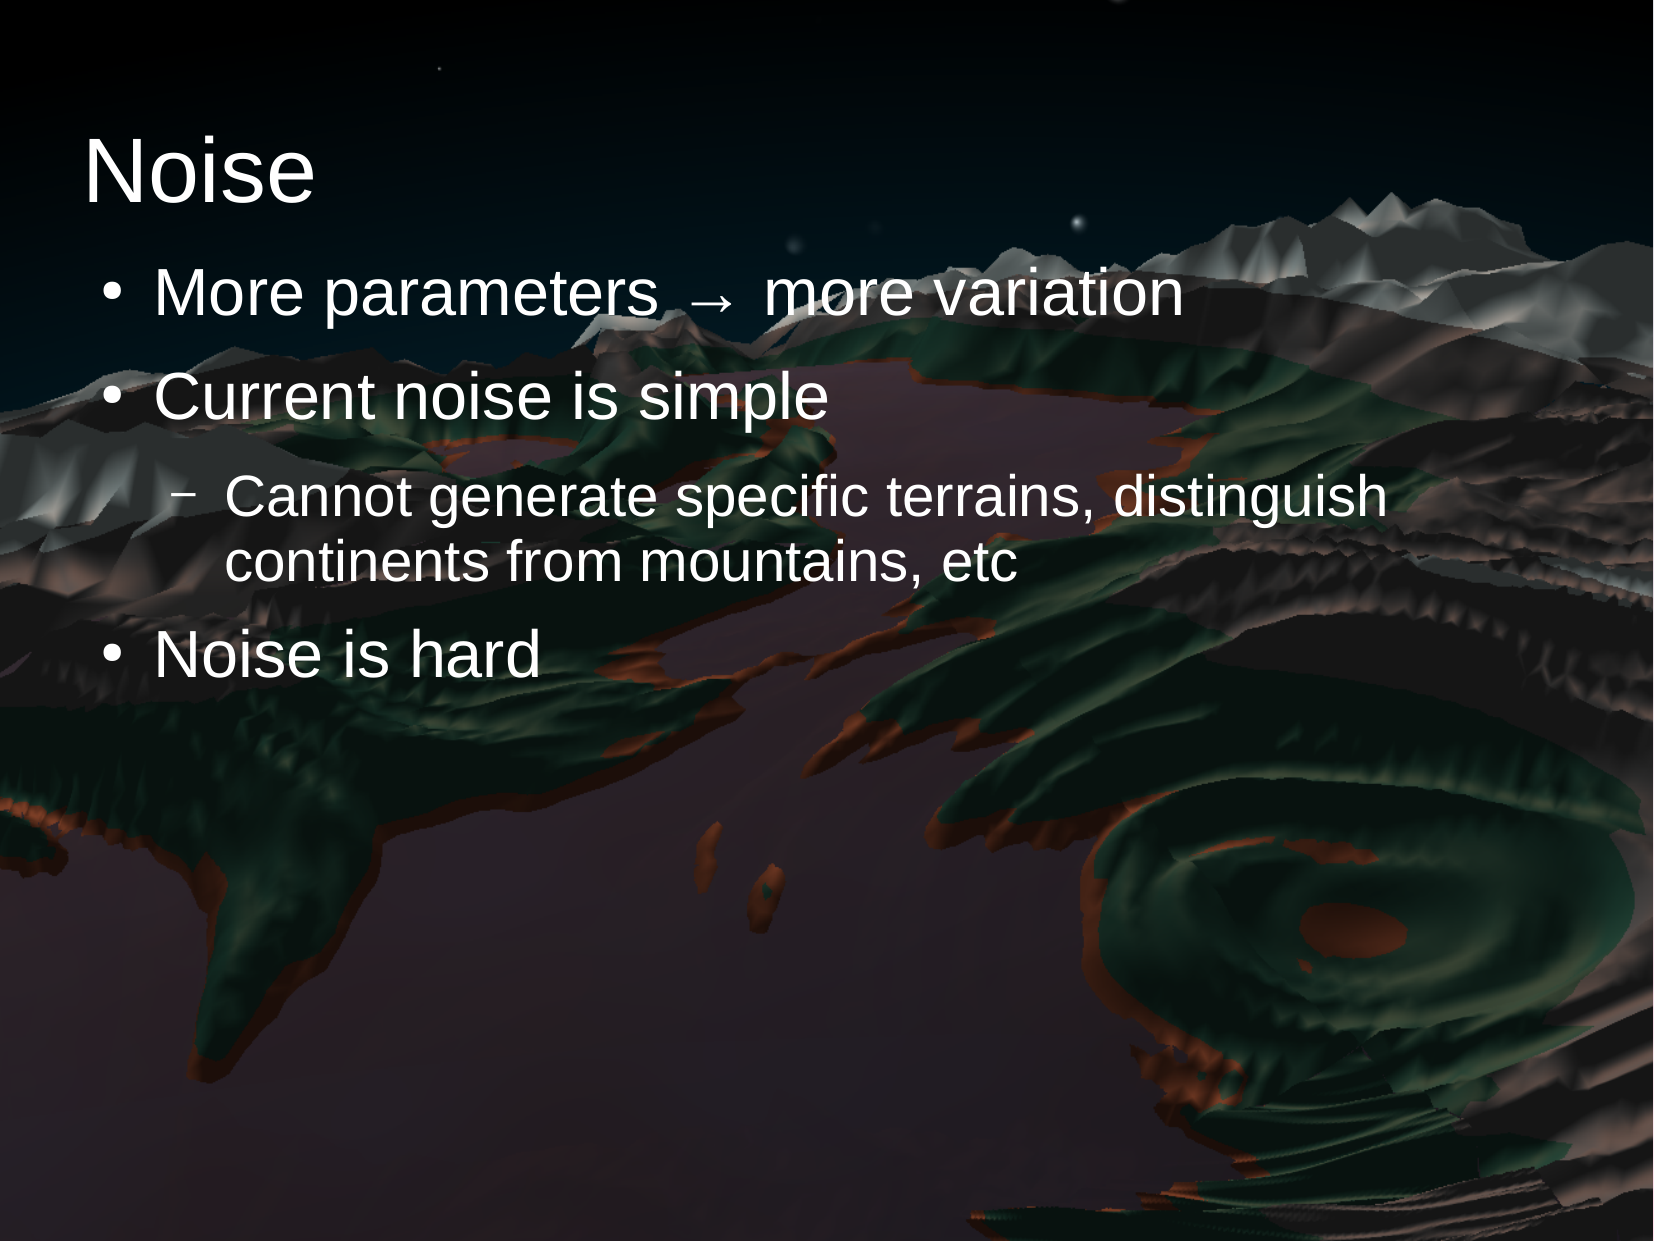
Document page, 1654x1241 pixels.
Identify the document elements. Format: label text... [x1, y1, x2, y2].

list More parameters → more variation Current noise is simple Cannot generate specific terrains, distinguish continents from mountains, etc Noise is hard [82, 255, 1571, 1051]
picture [0, 0, 1654, 1241]
title Noise [82, 67, 1571, 255]
